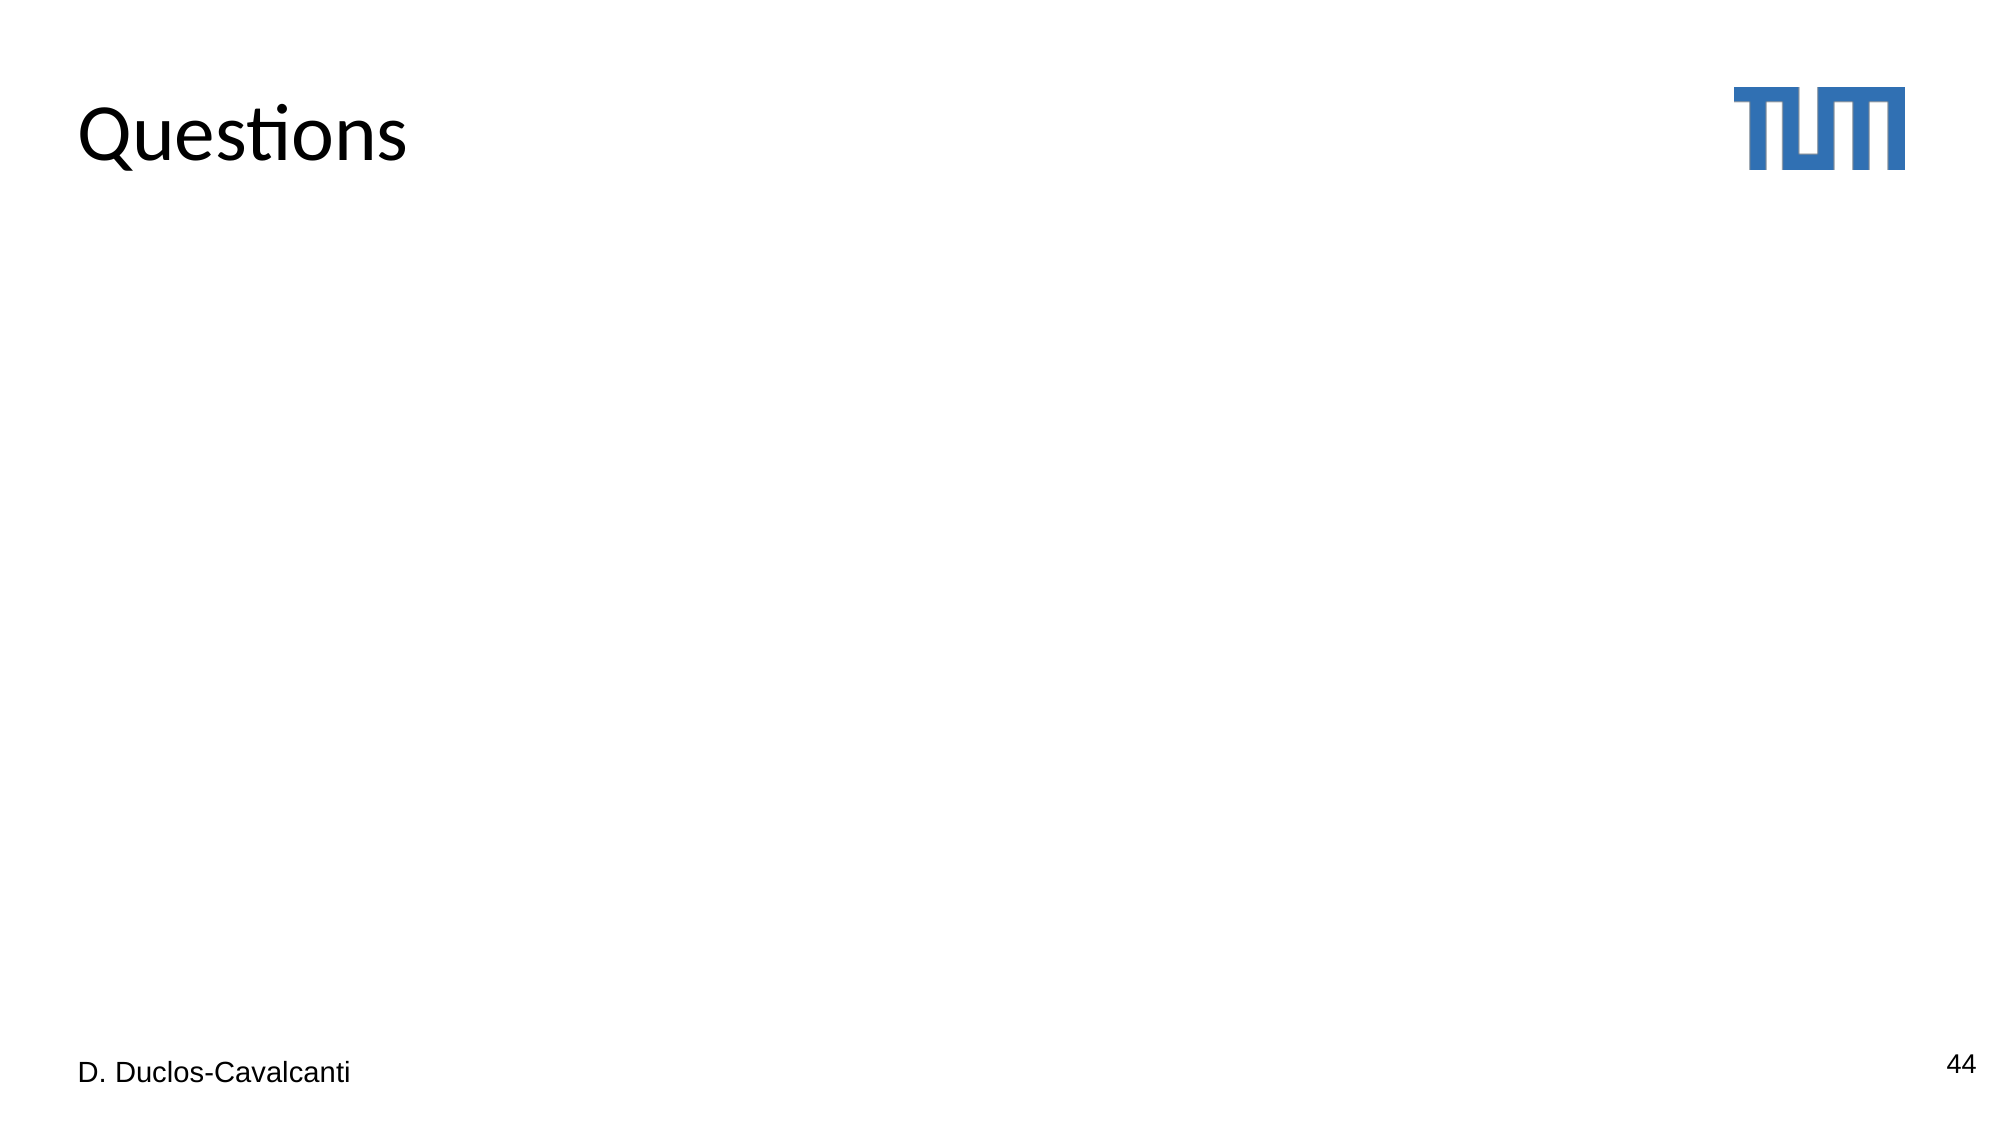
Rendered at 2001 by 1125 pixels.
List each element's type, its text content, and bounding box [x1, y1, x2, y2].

picture [1734, 87, 1905, 170]
slide_number <number> [1871, 1038, 1992, 1125]
text_box Questions [62, 64, 1698, 192]
text_box D. Duclos-Cavalcanti [62, 1038, 383, 1104]
